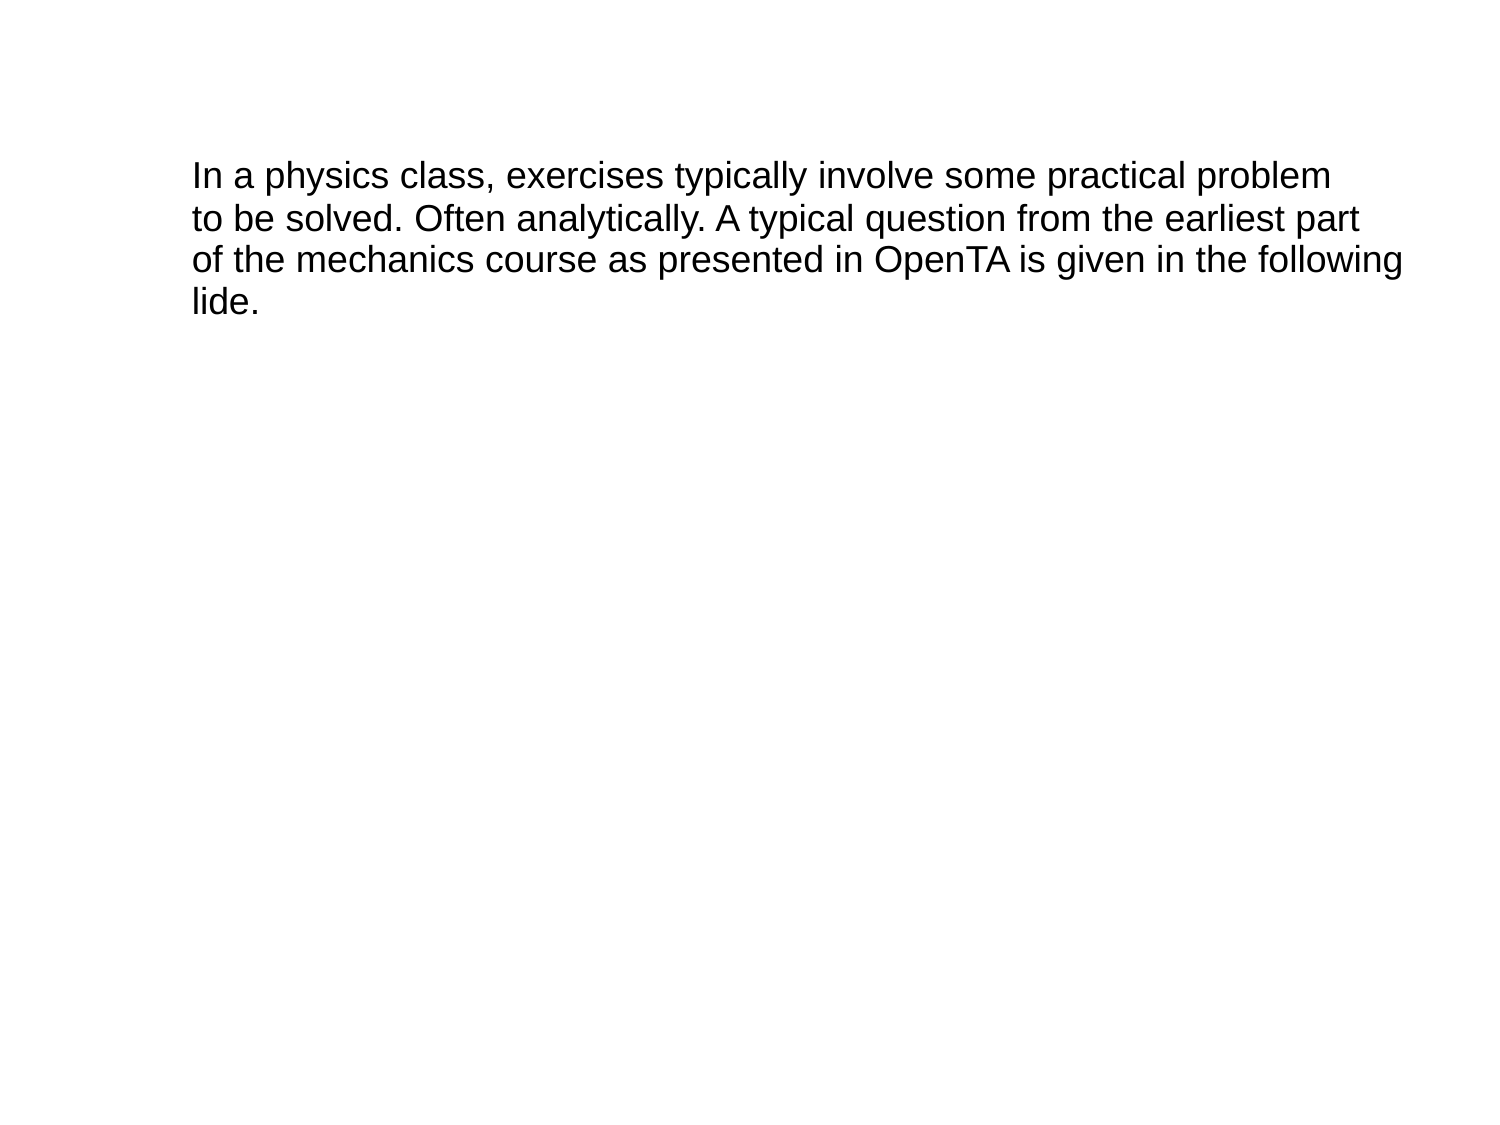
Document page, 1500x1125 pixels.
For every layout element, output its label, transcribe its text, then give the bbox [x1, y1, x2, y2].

text_box In a physics class, exercises typically involve some practical problem to be solved. Often analytically. A typical question from the earliest part of the mechanics course as presented in OpenTA is given in the following lide. [177, 147, 1419, 331]
